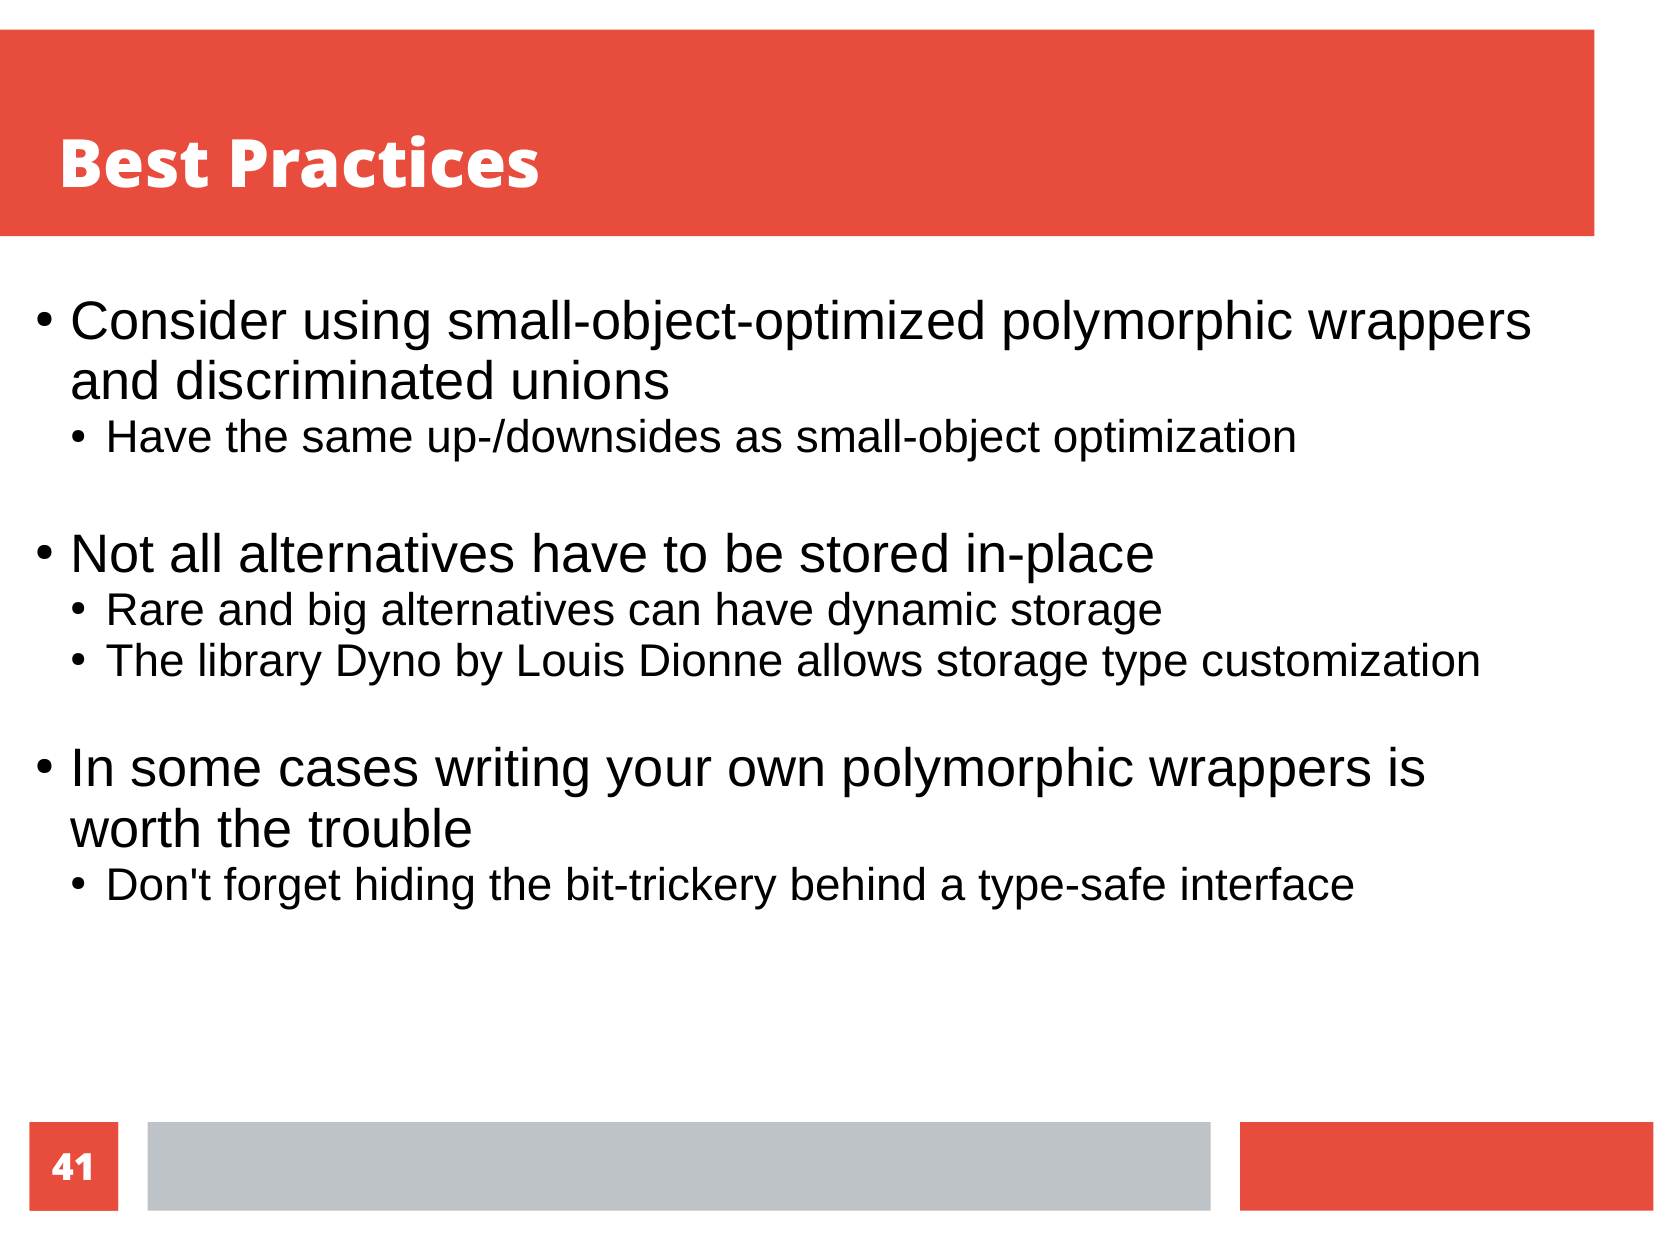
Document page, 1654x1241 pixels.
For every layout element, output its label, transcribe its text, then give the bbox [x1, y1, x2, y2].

title Best Practices [59, 59, 1595, 207]
text_box Consider using small-object-optimized polymorphic wrappers and discriminated unions Have the same up-/downsides as small-object optimization Not all alternatives have to be stored in-place Rare and big alternatives can have dynamic storage The library Dyno by Louis Dionne allows storage type customization In some cases writing your own polymorphic wrappers is worth the trouble Don't forget hiding the bit-trickery behind a type-safe interface [34, 290, 1559, 716]
